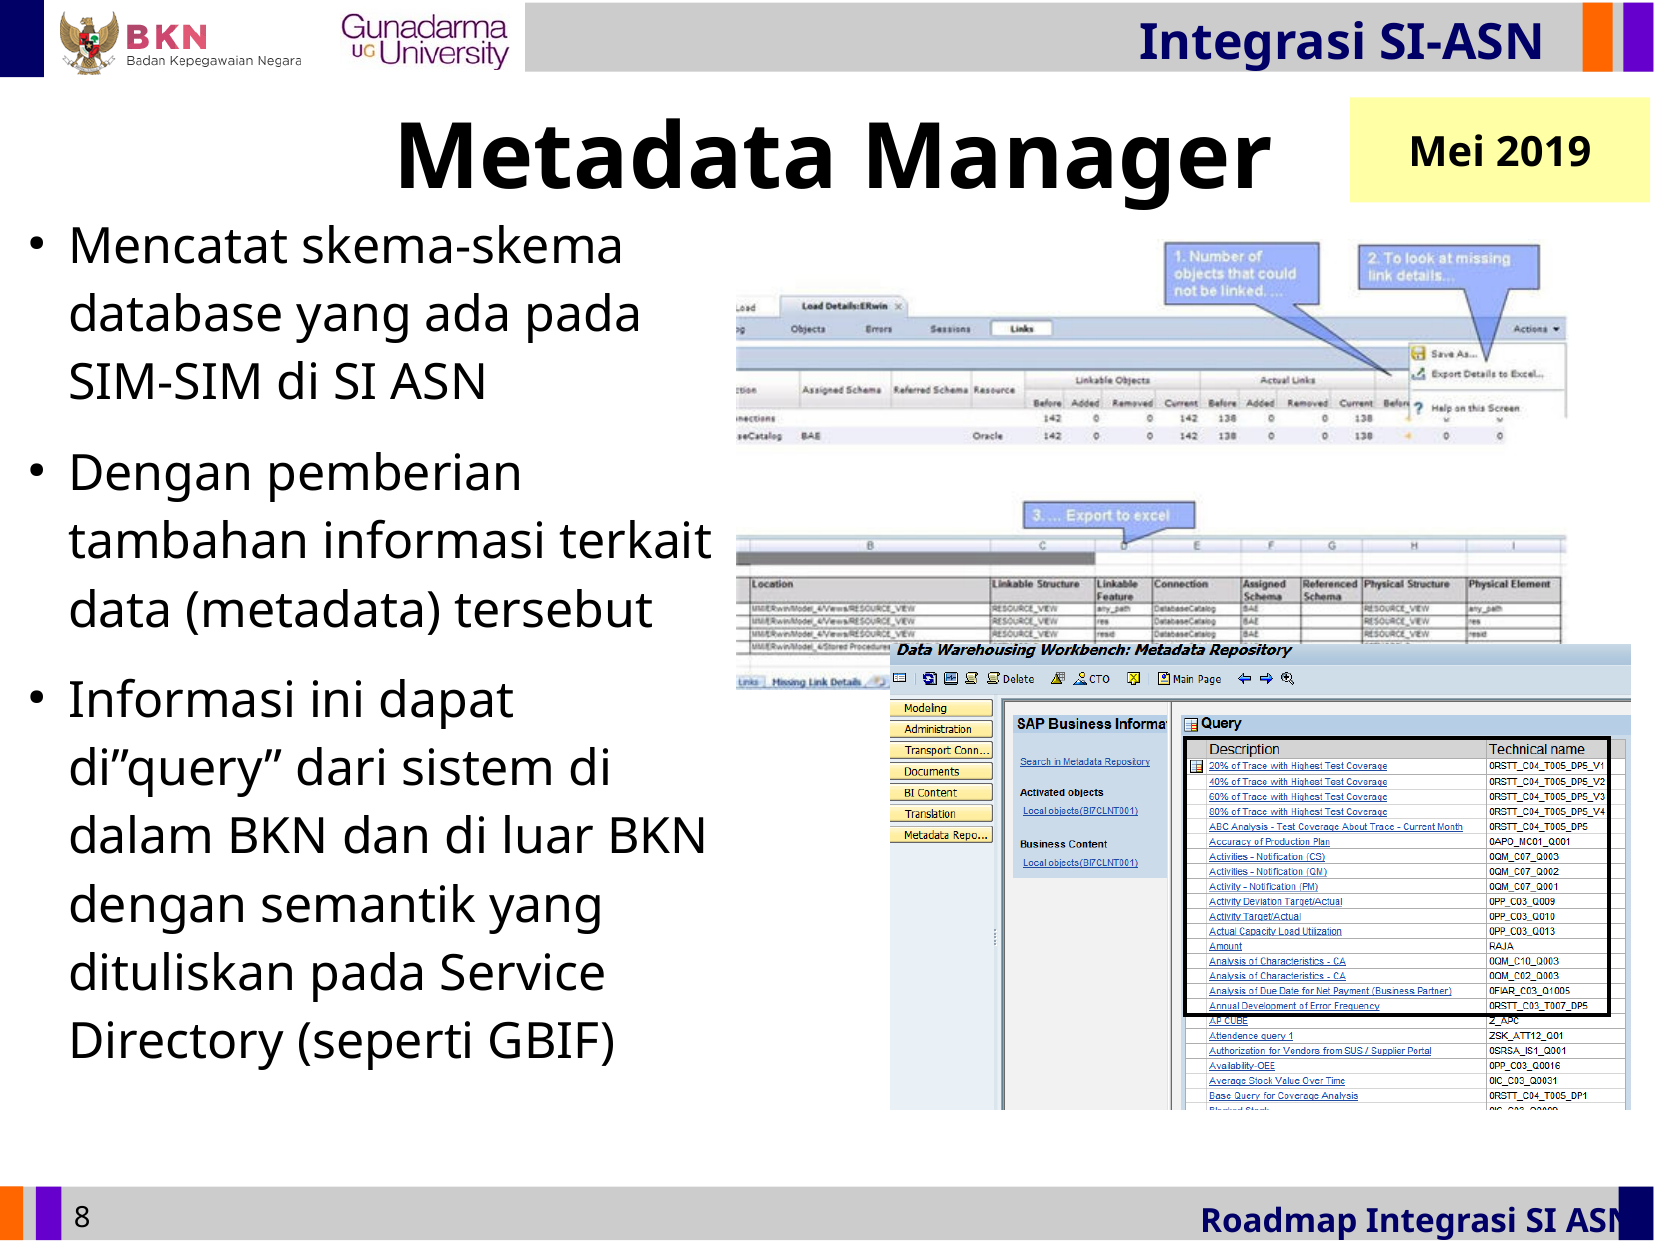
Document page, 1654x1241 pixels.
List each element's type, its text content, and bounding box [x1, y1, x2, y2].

picture [60, 11, 301, 75]
picture [736, 239, 1631, 1111]
title Metadata Manager [77, 90, 1591, 217]
picture [340, 0, 510, 70]
text_box Mei 2019 [1350, 97, 1651, 203]
list Mencatat skema-skema database yang ada pada SIM-SIM di SI ASN Dengan pemberian tambahan informasi terkait data (metadata) tersebut Informasi ini dapat di”query” dari sistem di dalam BKN dan di luar BKN dengan semantik yang dituliskan pada Service Directory (seperti GBIF) [14, 210, 721, 1176]
